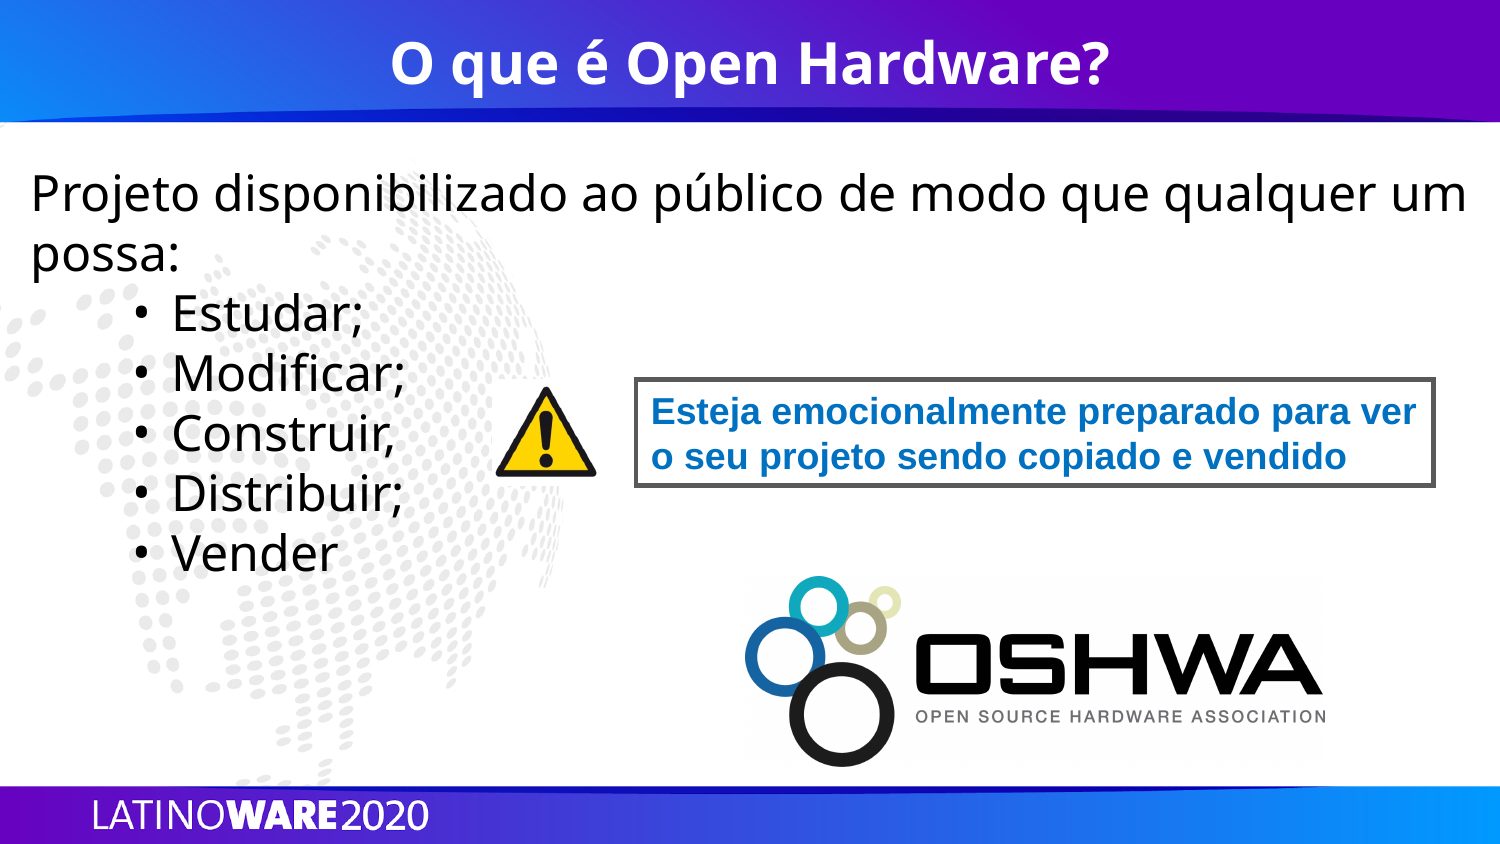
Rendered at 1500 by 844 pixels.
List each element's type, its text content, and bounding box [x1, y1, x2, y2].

text_box Esteja emocionalmente preparado para ver o seu projeto sendo copiado e vendido [635, 379, 1434, 486]
text_box Projeto disponibilizado ao público de modo que qualquer um possa: Estudar; Modificar; Construir, Distribuir; Vender [15, 153, 1485, 712]
title O que é Open Hardware? [51, 11, 1449, 106]
picture [0, 0, 1500, 844]
